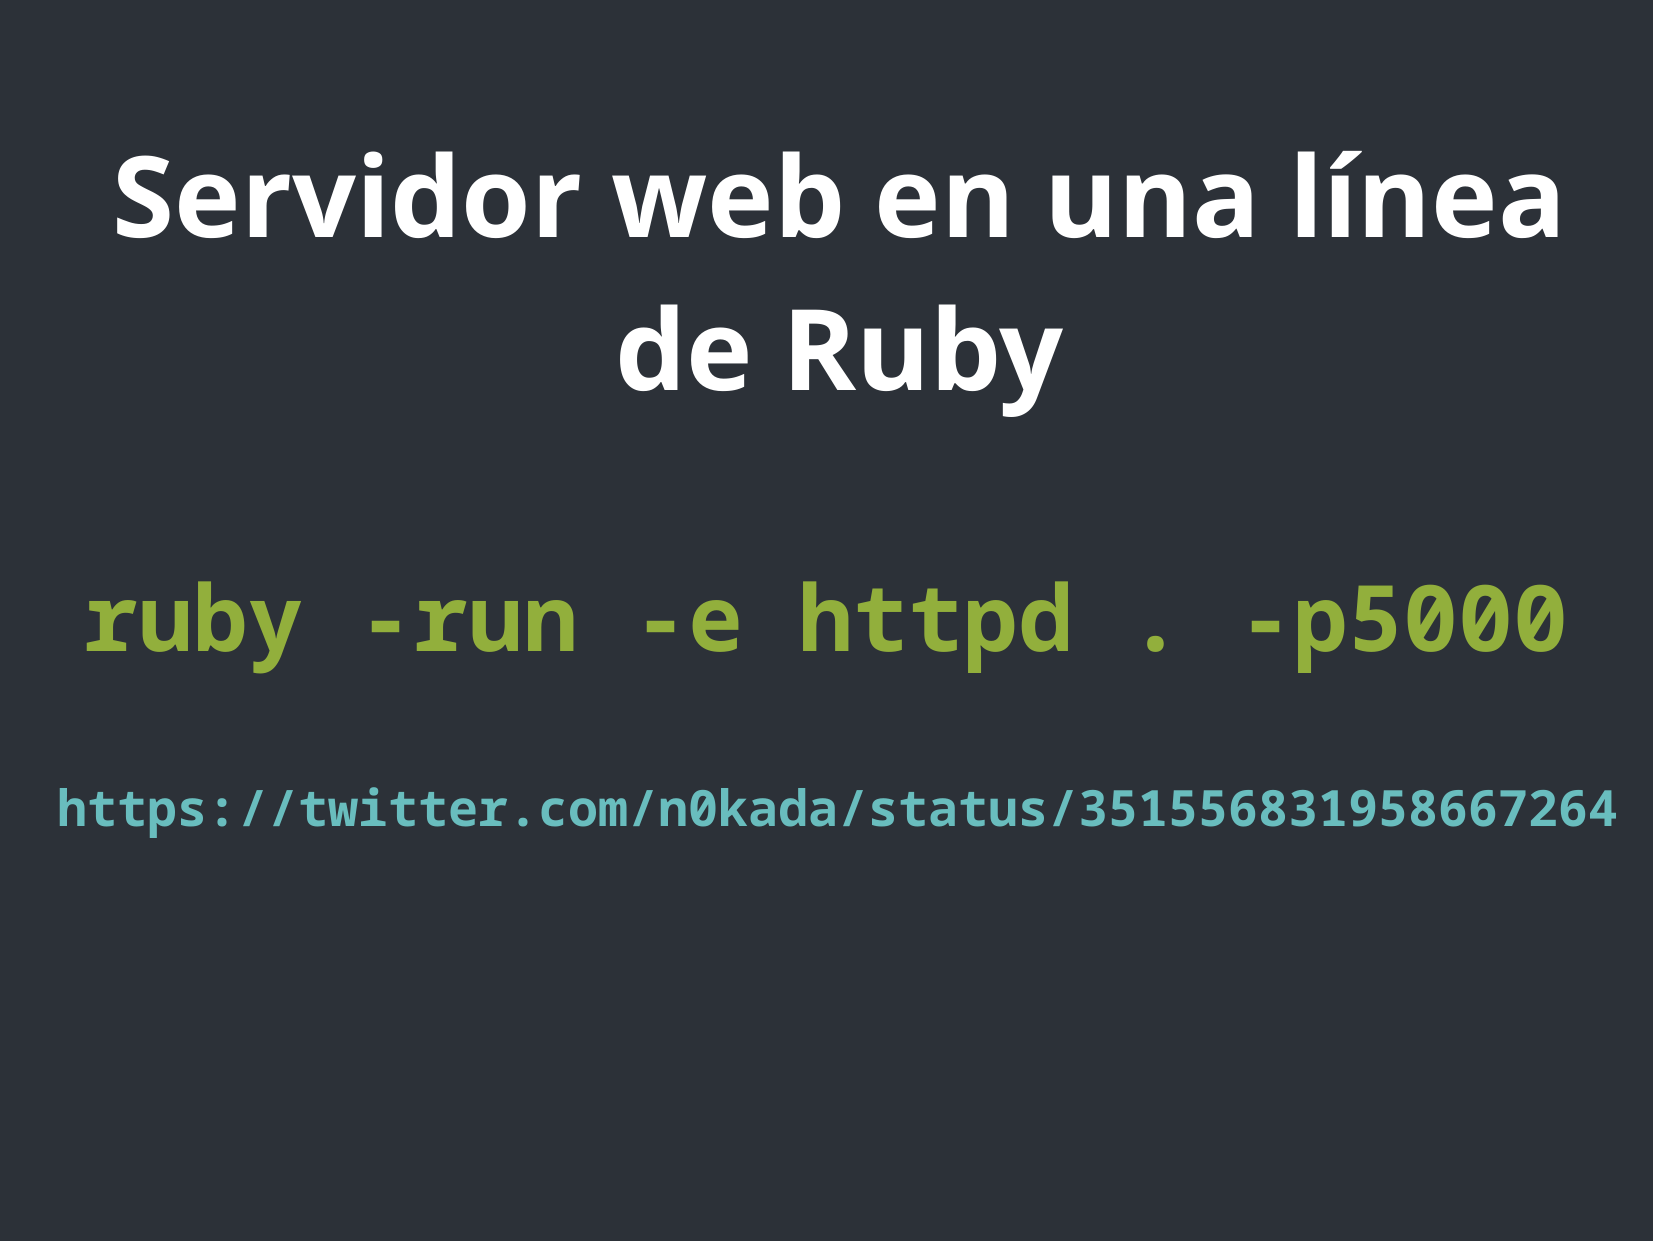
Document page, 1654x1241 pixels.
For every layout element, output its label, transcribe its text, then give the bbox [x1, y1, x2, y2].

text_box ruby -run -e httpd . -p5000 [61, 546, 1592, 694]
text_box https://twitter.com/n0kada/status/351556831958667264 [41, 765, 1635, 860]
title Servidor web en una línea de Ruby [59, 134, 1620, 406]
